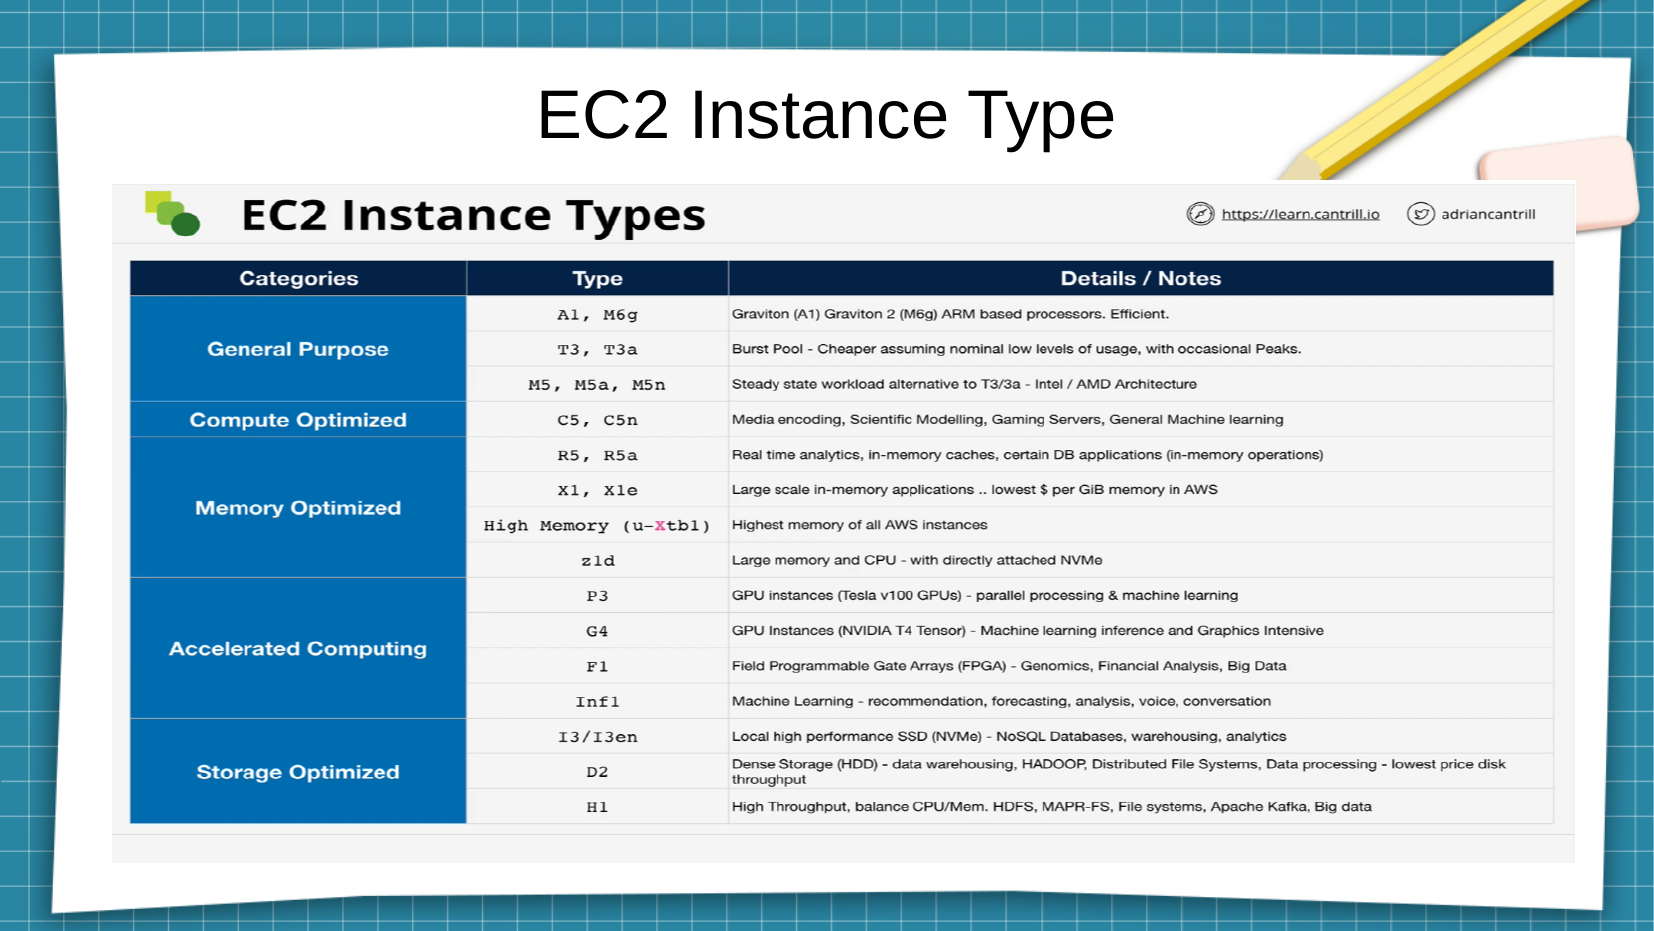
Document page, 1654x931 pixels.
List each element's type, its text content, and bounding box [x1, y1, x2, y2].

picture [0, 0, 1654, 931]
title EC2 Instance Type [82, 37, 1571, 193]
